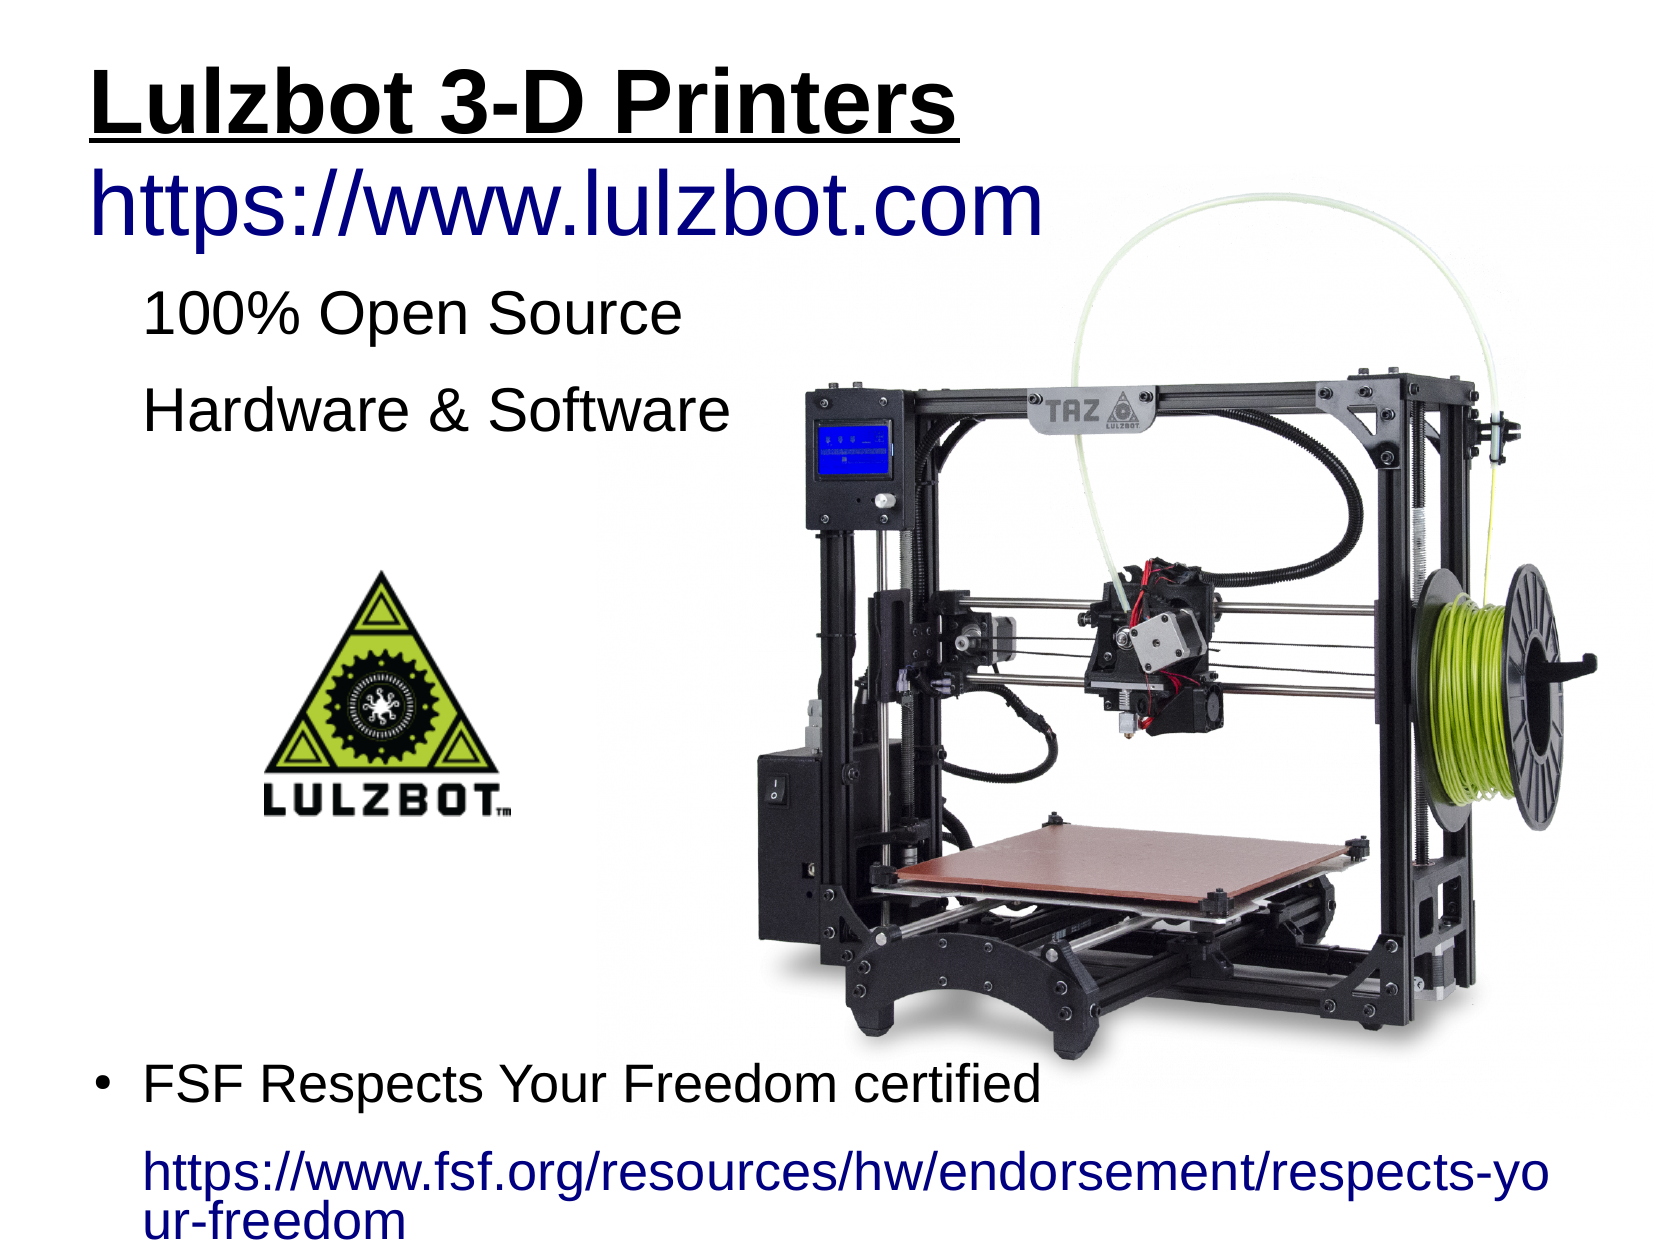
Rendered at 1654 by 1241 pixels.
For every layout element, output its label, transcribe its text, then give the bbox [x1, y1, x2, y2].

list 100% Open Source Hardware & Software FSF Respects Your Freedom certified https://www.fsf.org/resources/hw/endorsement/respects-your-freedom [76, 278, 1565, 1204]
picture [596, 164, 1654, 1120]
title Lulzbot 3-D Printers https://www.lulzbot.com [88, 49, 1577, 257]
picture [264, 569, 511, 817]
